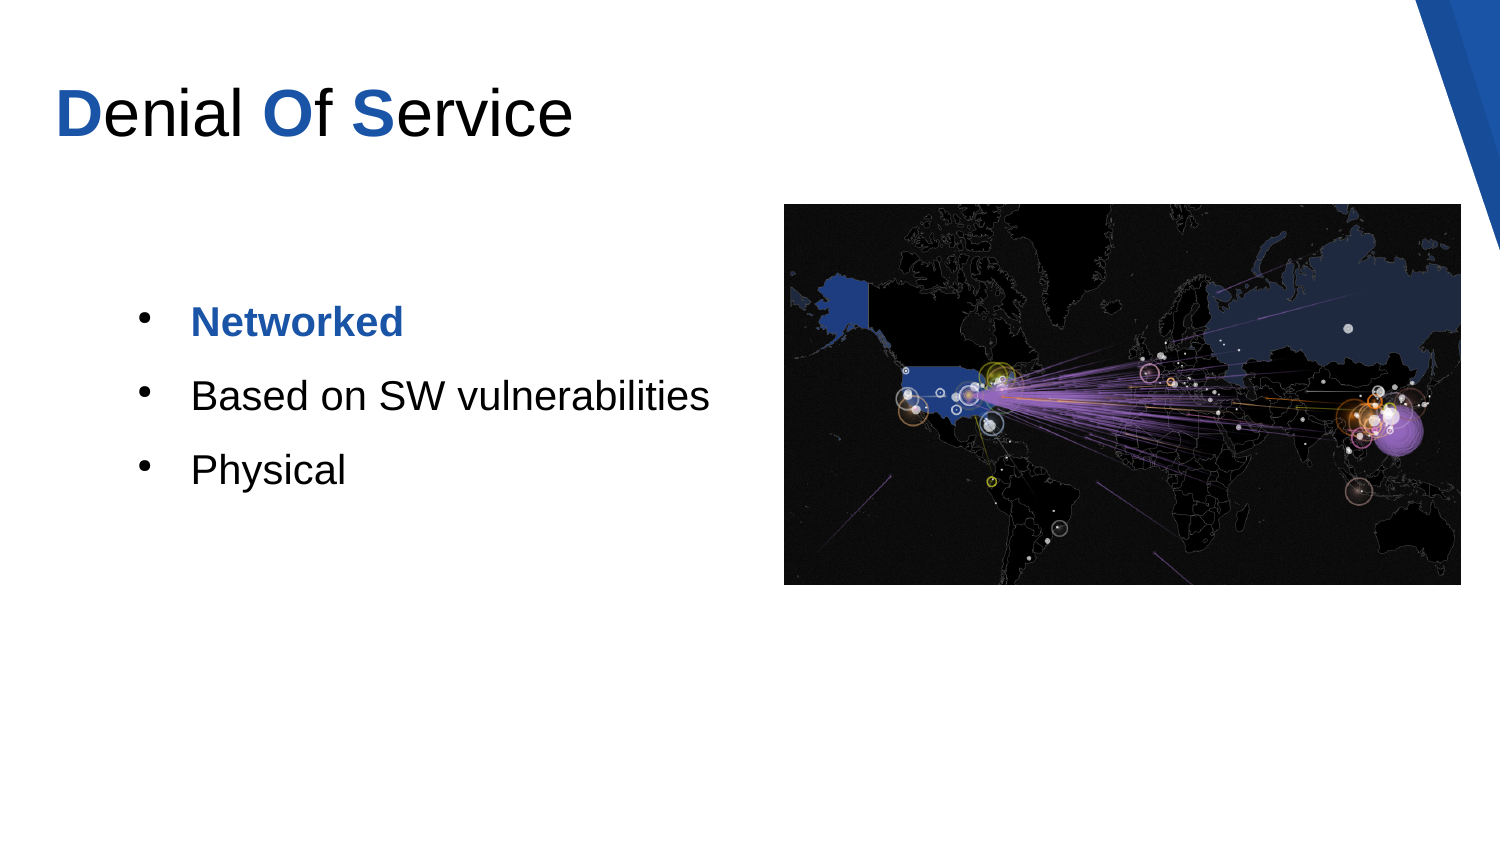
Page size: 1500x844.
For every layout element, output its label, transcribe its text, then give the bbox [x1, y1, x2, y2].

picture [784, 204, 1461, 585]
title Denial Of Service [40, 97, 829, 166]
list Networked Based on SW vulnerabilities Physical [104, 205, 809, 601]
